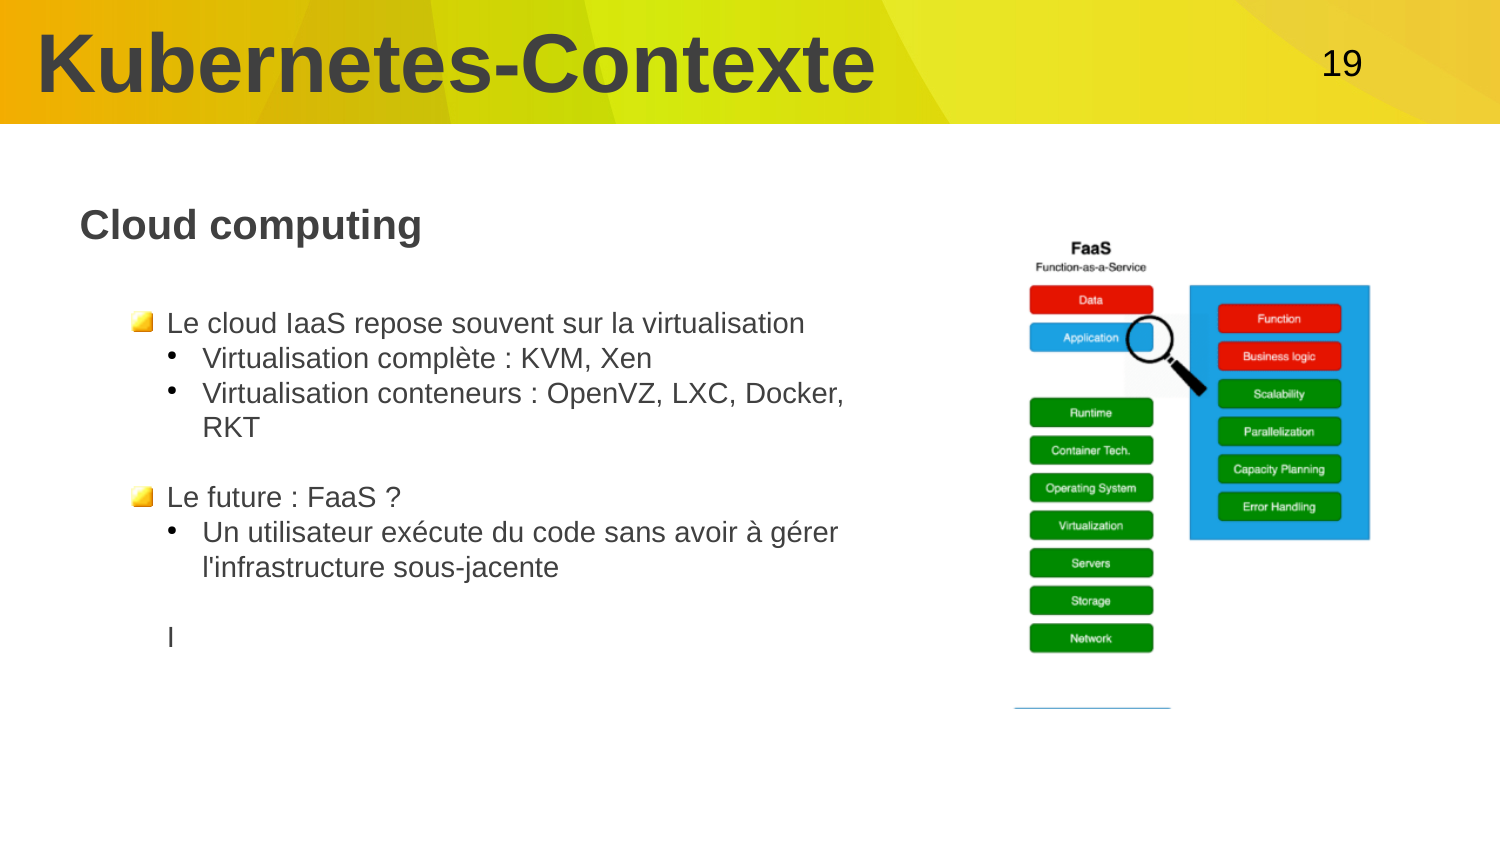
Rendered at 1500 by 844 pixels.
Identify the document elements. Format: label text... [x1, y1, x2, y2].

text_box <numéro> [1306, 35, 1500, 106]
text_box Kubernetes-Contexte [0, 0, 1498, 130]
text_box Cloud computing [64, 185, 1459, 261]
picture [0, 106, 1500, 844]
text_box Le cloud IaaS repose souvent sur la virtualisation Virtualisation complète : KVM, Xen Virtualisation conteneurs : OpenVZ, LXC, Docker, RKT Le future : FaaS ? Un utilisateur exécute du code sans avoir à gérer l'infrastructure sous-jacente I [66, 296, 898, 721]
